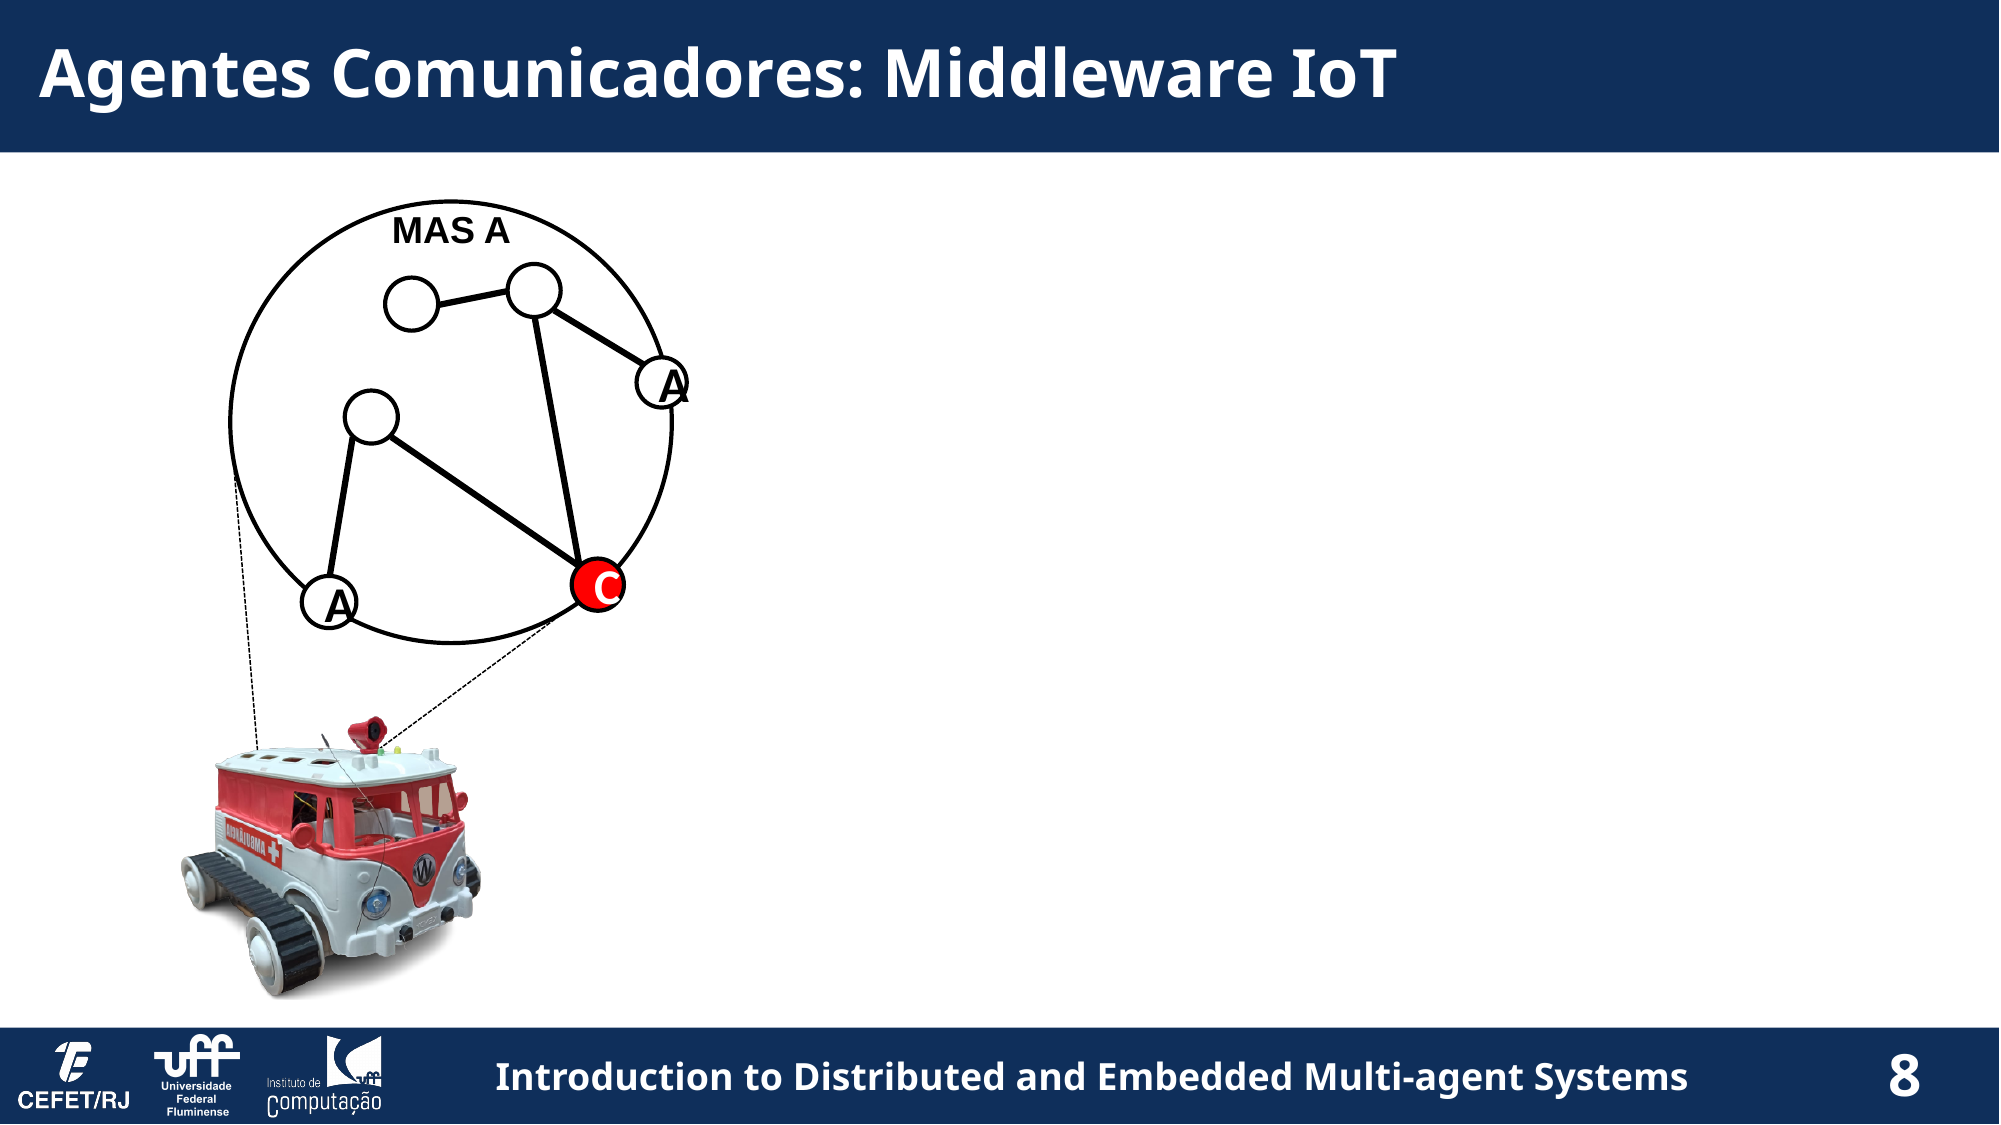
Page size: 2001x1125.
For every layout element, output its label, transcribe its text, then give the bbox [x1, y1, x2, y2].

picture [176, 714, 486, 1000]
text_box Agentes Comunicadores: Middleware IoT [25, 23, 1999, 119]
text_box [230, 214, 672, 644]
text_box A [669, 377, 678, 390]
text_box A [335, 597, 344, 610]
picture [18, 1021, 129, 1125]
text_box A [301, 576, 357, 629]
text_box A [636, 357, 687, 408]
picture [153, 1033, 241, 1121]
text_box C [571, 558, 624, 611]
picture [265, 1033, 383, 1118]
text_box MAS A [377, 198, 527, 259]
